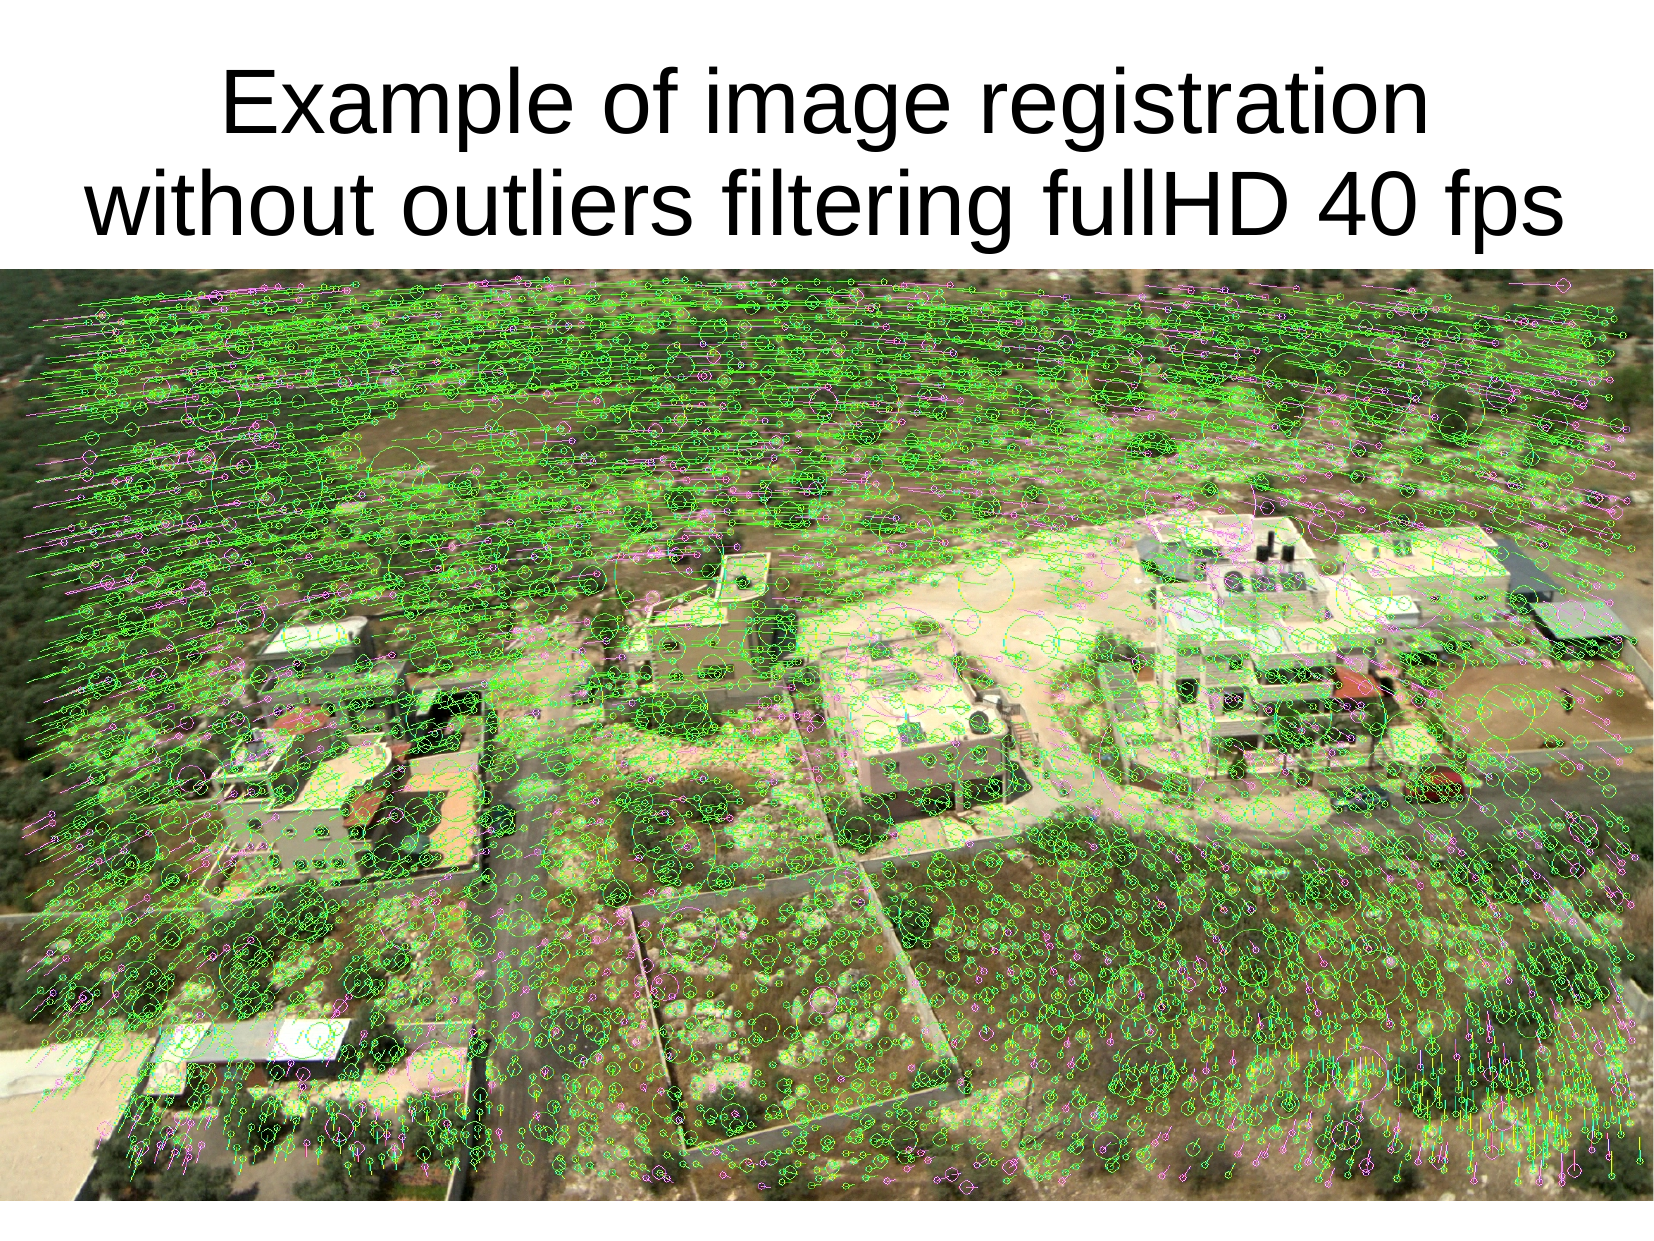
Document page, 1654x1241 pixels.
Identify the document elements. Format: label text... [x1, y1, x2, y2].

title Example of image registration without outliers filtering fullHD 40 fps [82, 49, 1571, 257]
picture [0, 269, 1654, 1201]
